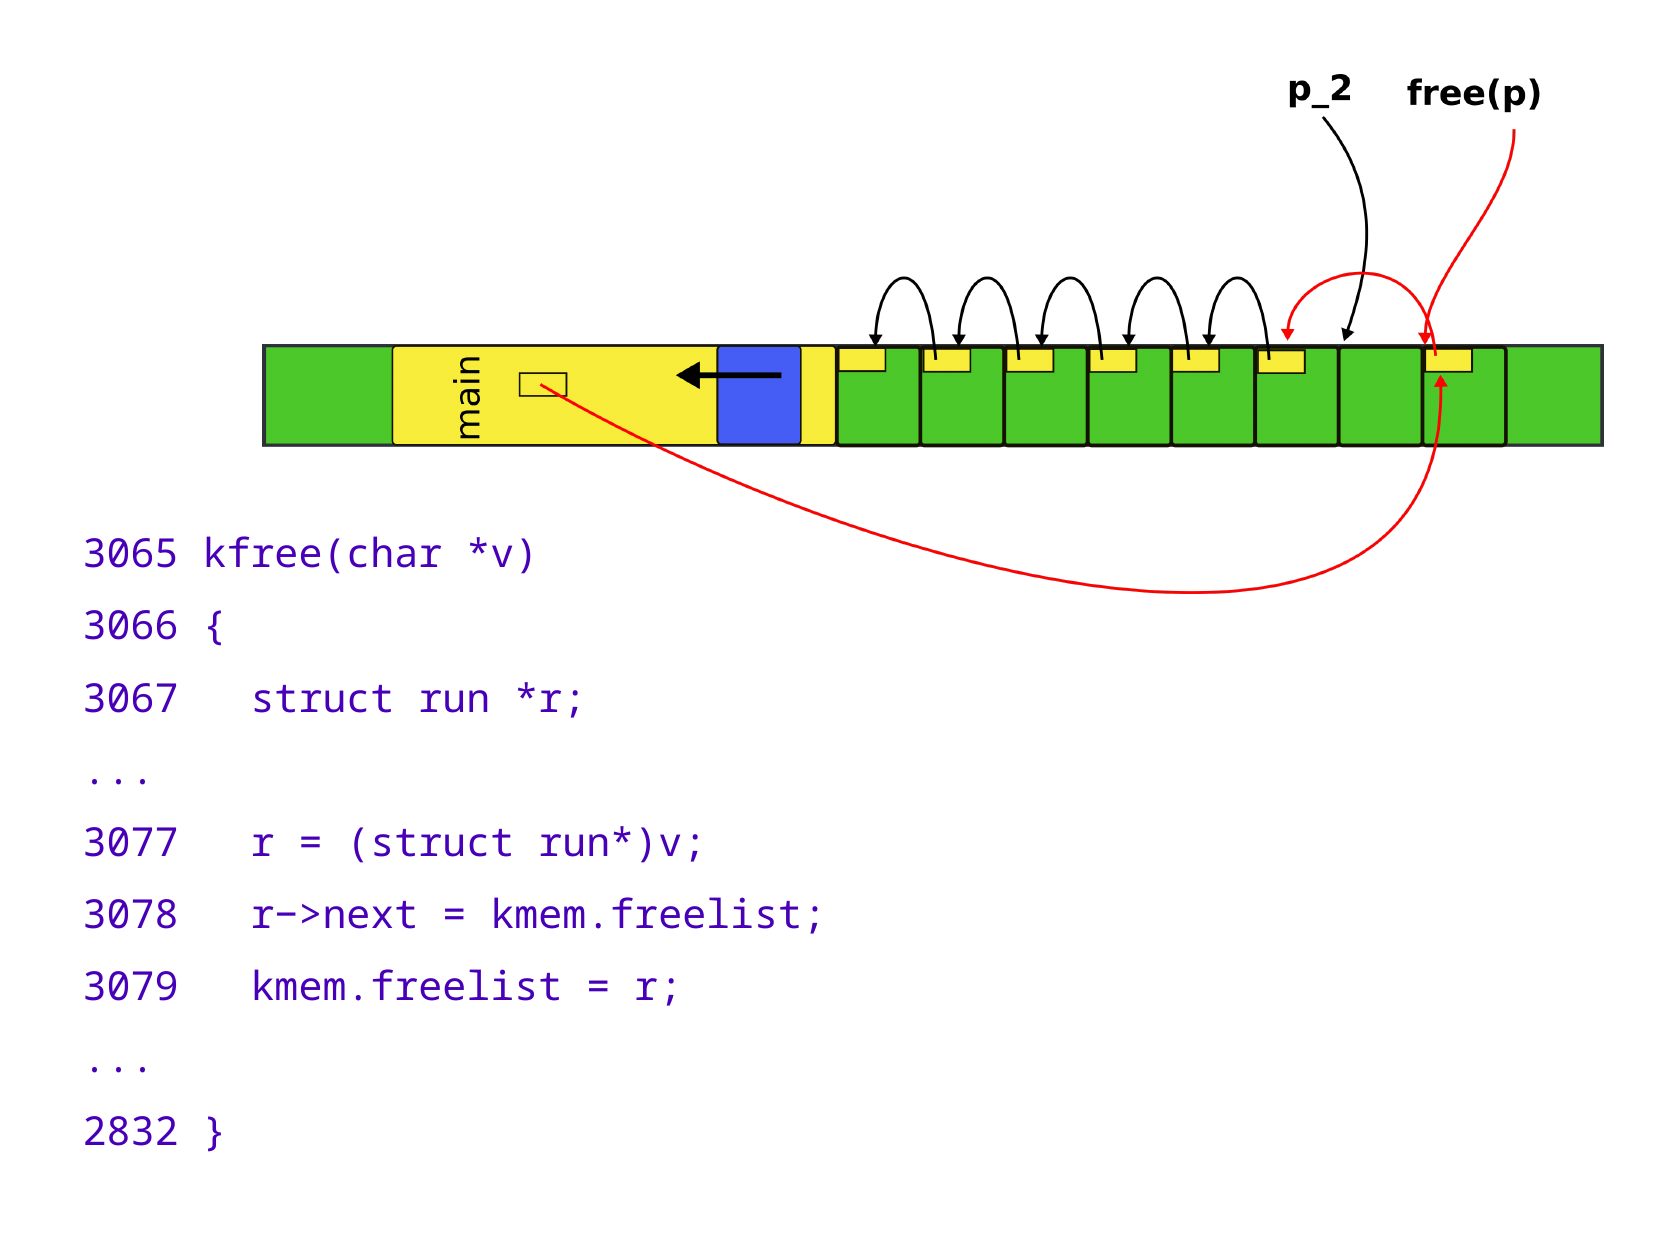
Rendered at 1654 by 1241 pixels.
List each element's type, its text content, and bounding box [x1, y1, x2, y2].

picture [262, 74, 1604, 594]
list 3065 kfree(char *v) 3066 { 3067 struct run *r; ... 3077 r = (struct run*)v; 3078 r−>next = kmem.freelist; 3079 kmem.freelist = r; ... 2832 } [82, 525, 1201, 1163]
